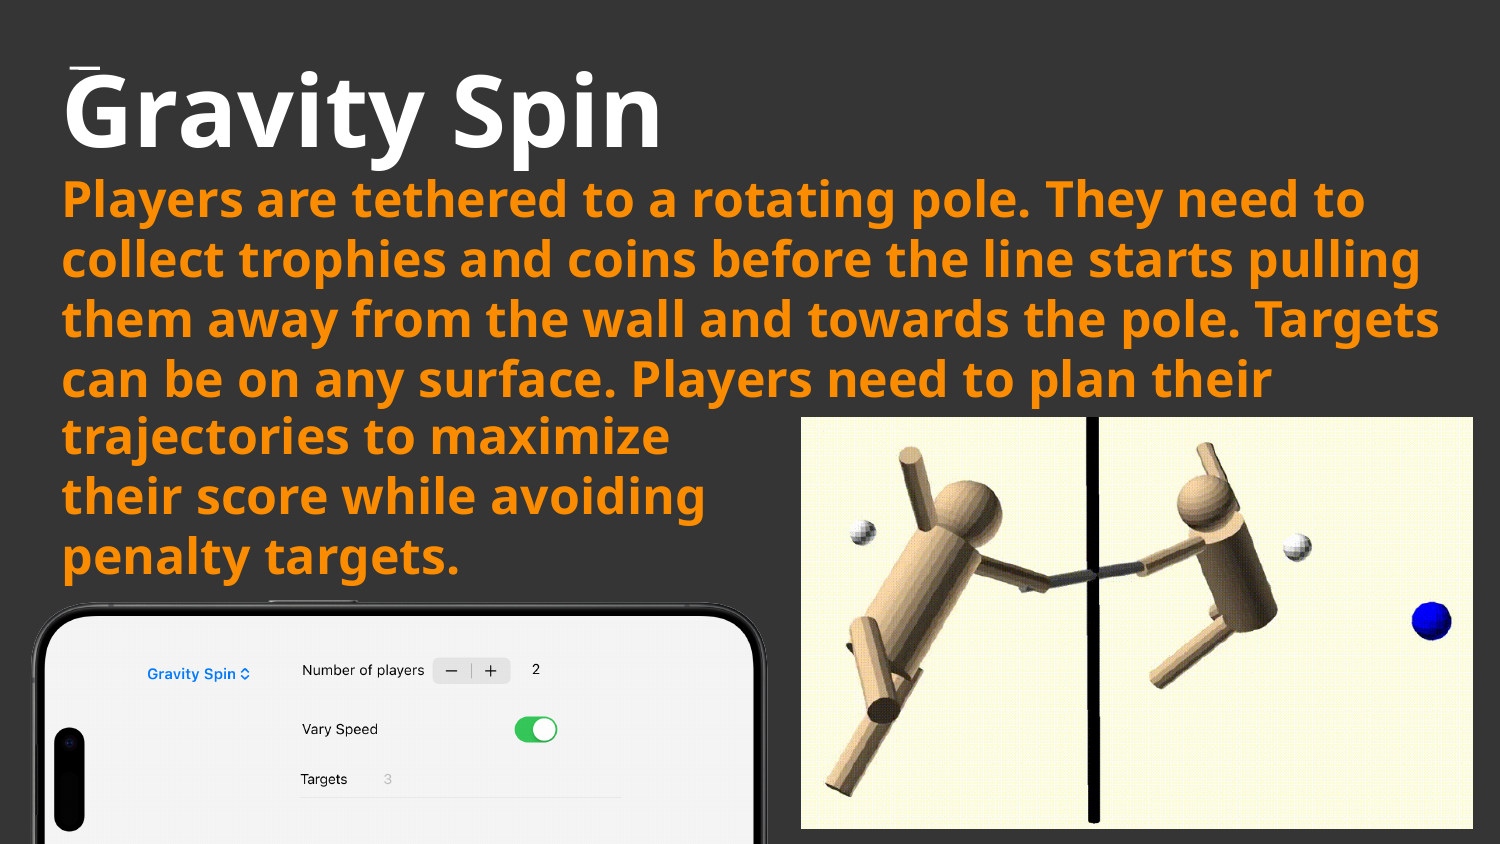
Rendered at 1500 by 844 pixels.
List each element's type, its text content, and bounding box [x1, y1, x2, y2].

title Gravity Spin Players are tethered to a rotating pole. They need to collect trophies and coins before the line starts pulling them away from the wall and towards the pole. Targets can be on any surface. Players need to plan their [46, 32, 1473, 422]
text_box trajectories to maximize their score while avoiding penalty targets. [46, 389, 790, 584]
picture [12, 584, 790, 844]
picture [801, 422, 1473, 829]
